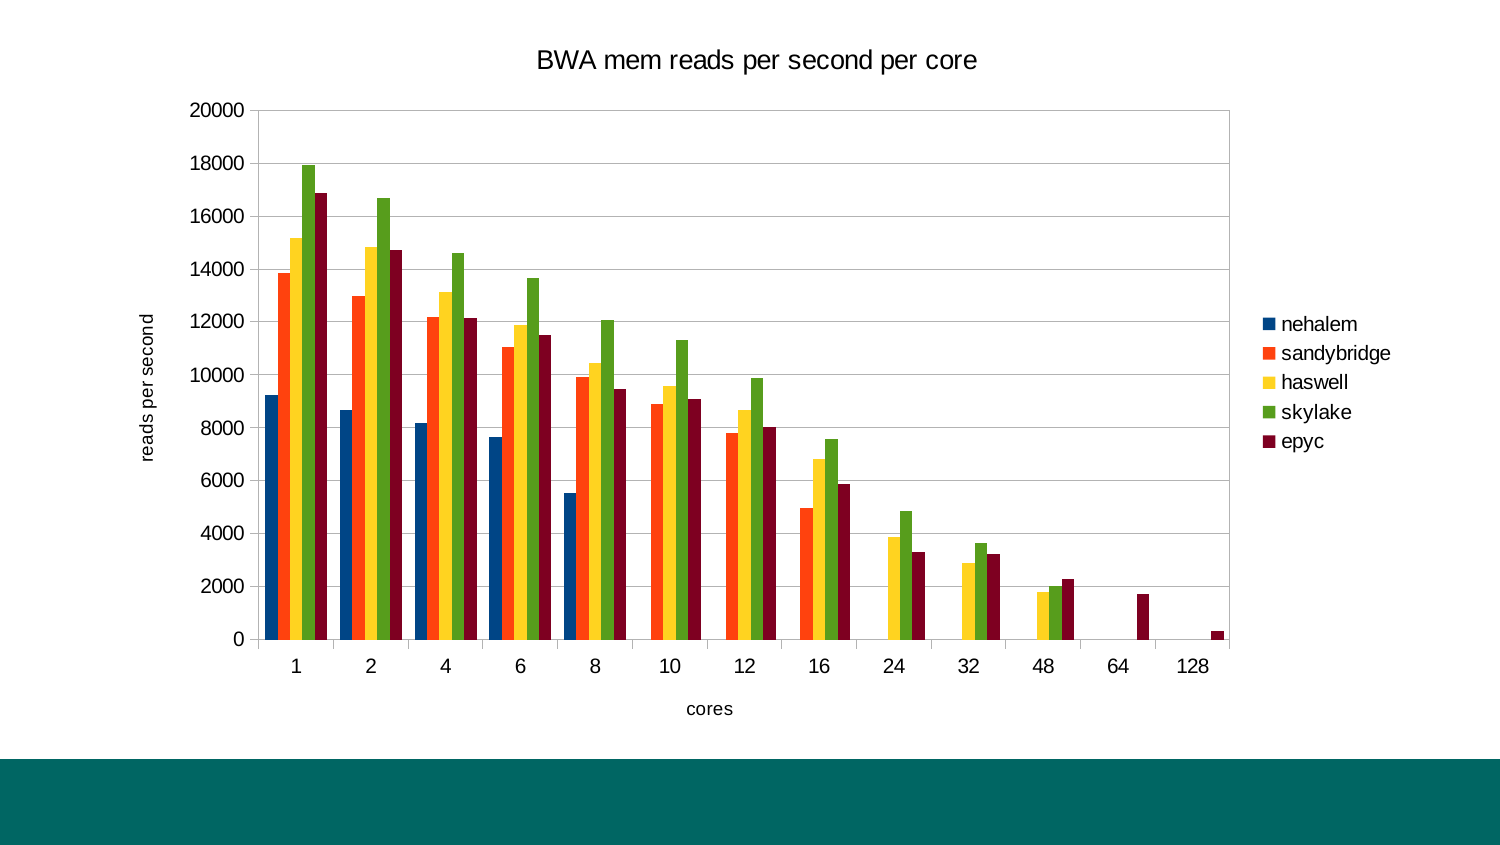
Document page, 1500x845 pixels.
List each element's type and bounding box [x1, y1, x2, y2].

chart [103, 15, 1411, 751]
